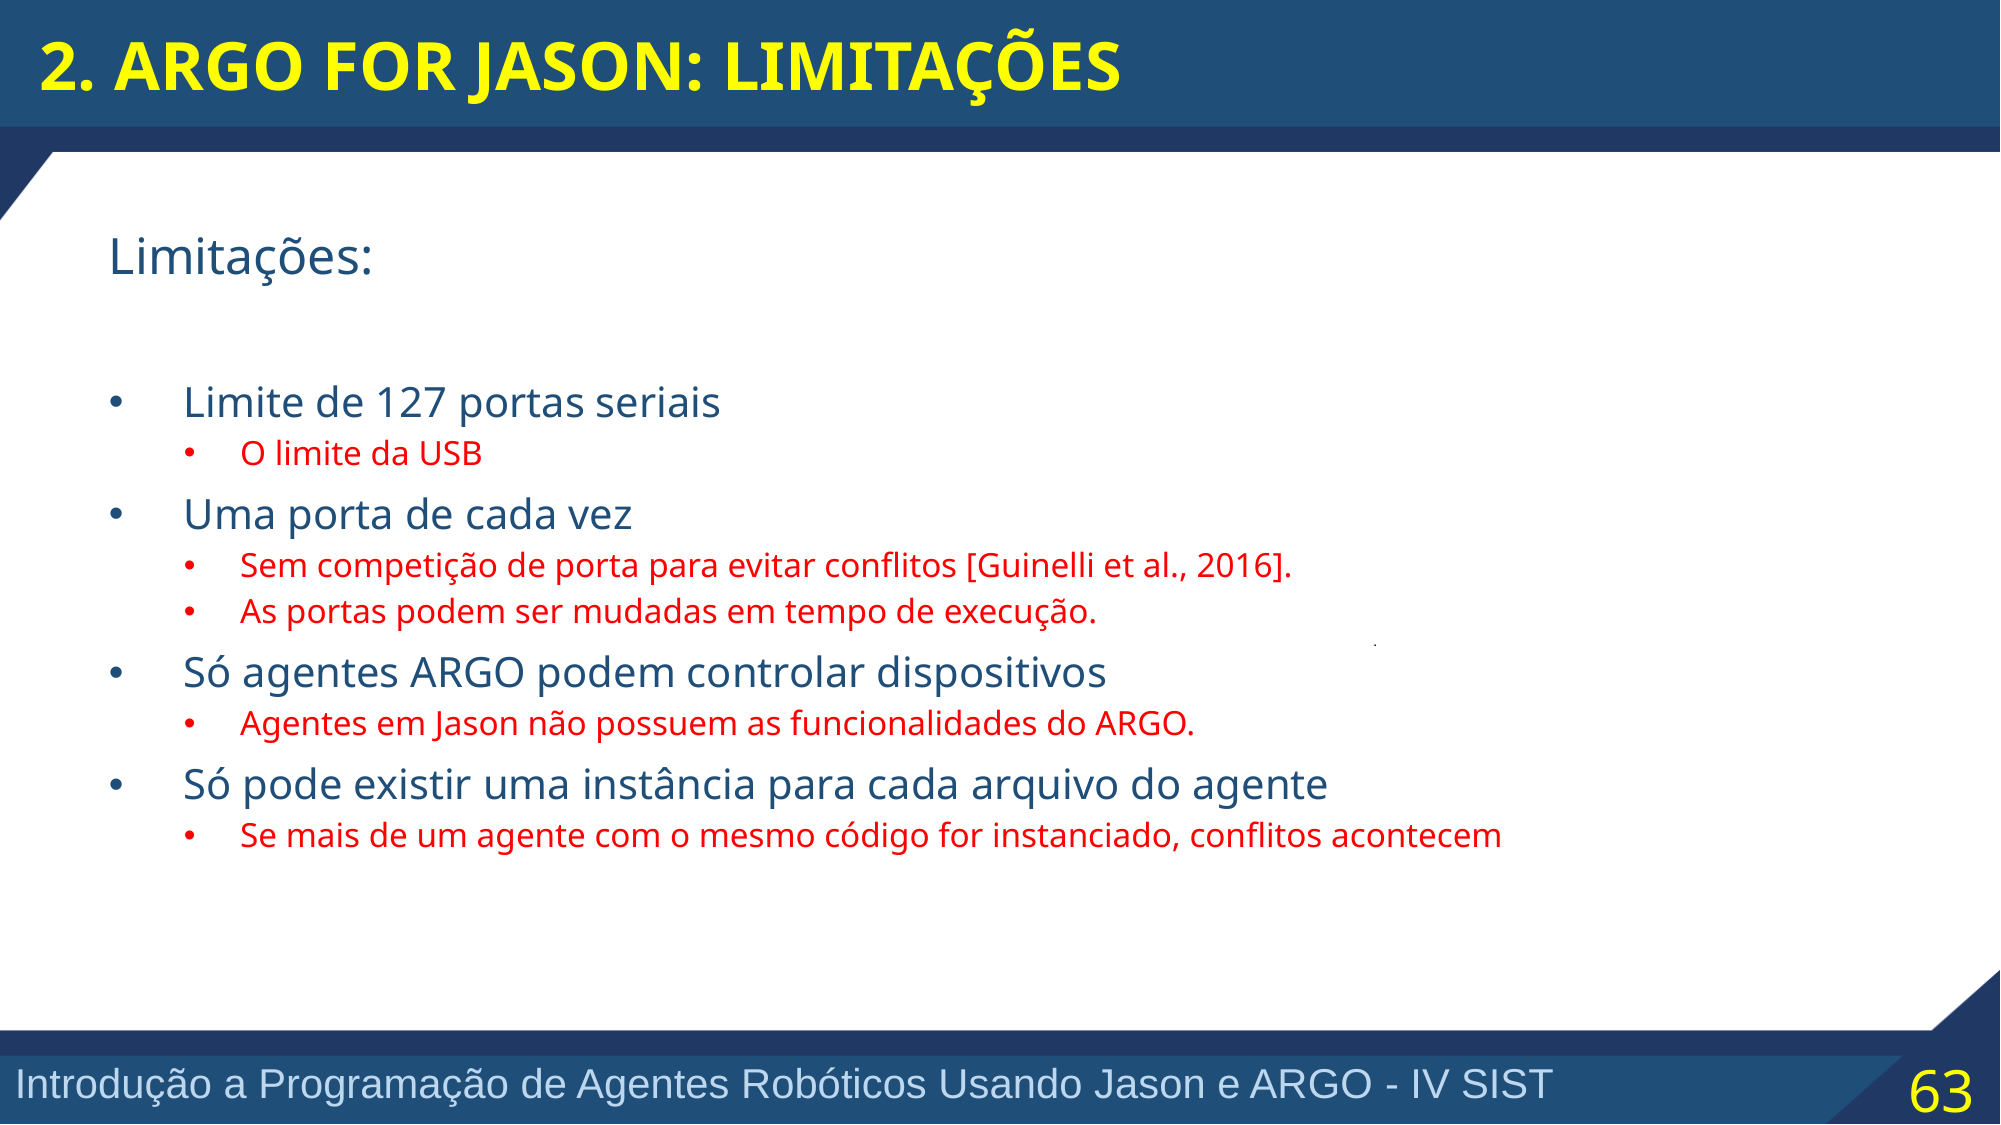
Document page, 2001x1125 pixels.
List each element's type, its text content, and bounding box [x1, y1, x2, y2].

text_box Limitações: Limite de 127 portas seriais O limite da USB Uma porta de cada vez Sem competição de porta para evitar conflitos [Guinelli et al., 2016]. As portas podem ser mudadas em tempo de execução. Só agentes ARGO podem controlar dispositivos Agentes em Jason não possuem as funcionalidades do ARGO. Só pode existir uma instância para cada arquivo do agente Se mais de um agente com o mesmo código for instanciado, conflitos acontecem [94, 223, 1807, 949]
picture [0, 0, 2000, 1124]
text_box 2. ARGO FOR JASON: LIMITAÇÕES [24, 16, 2000, 112]
